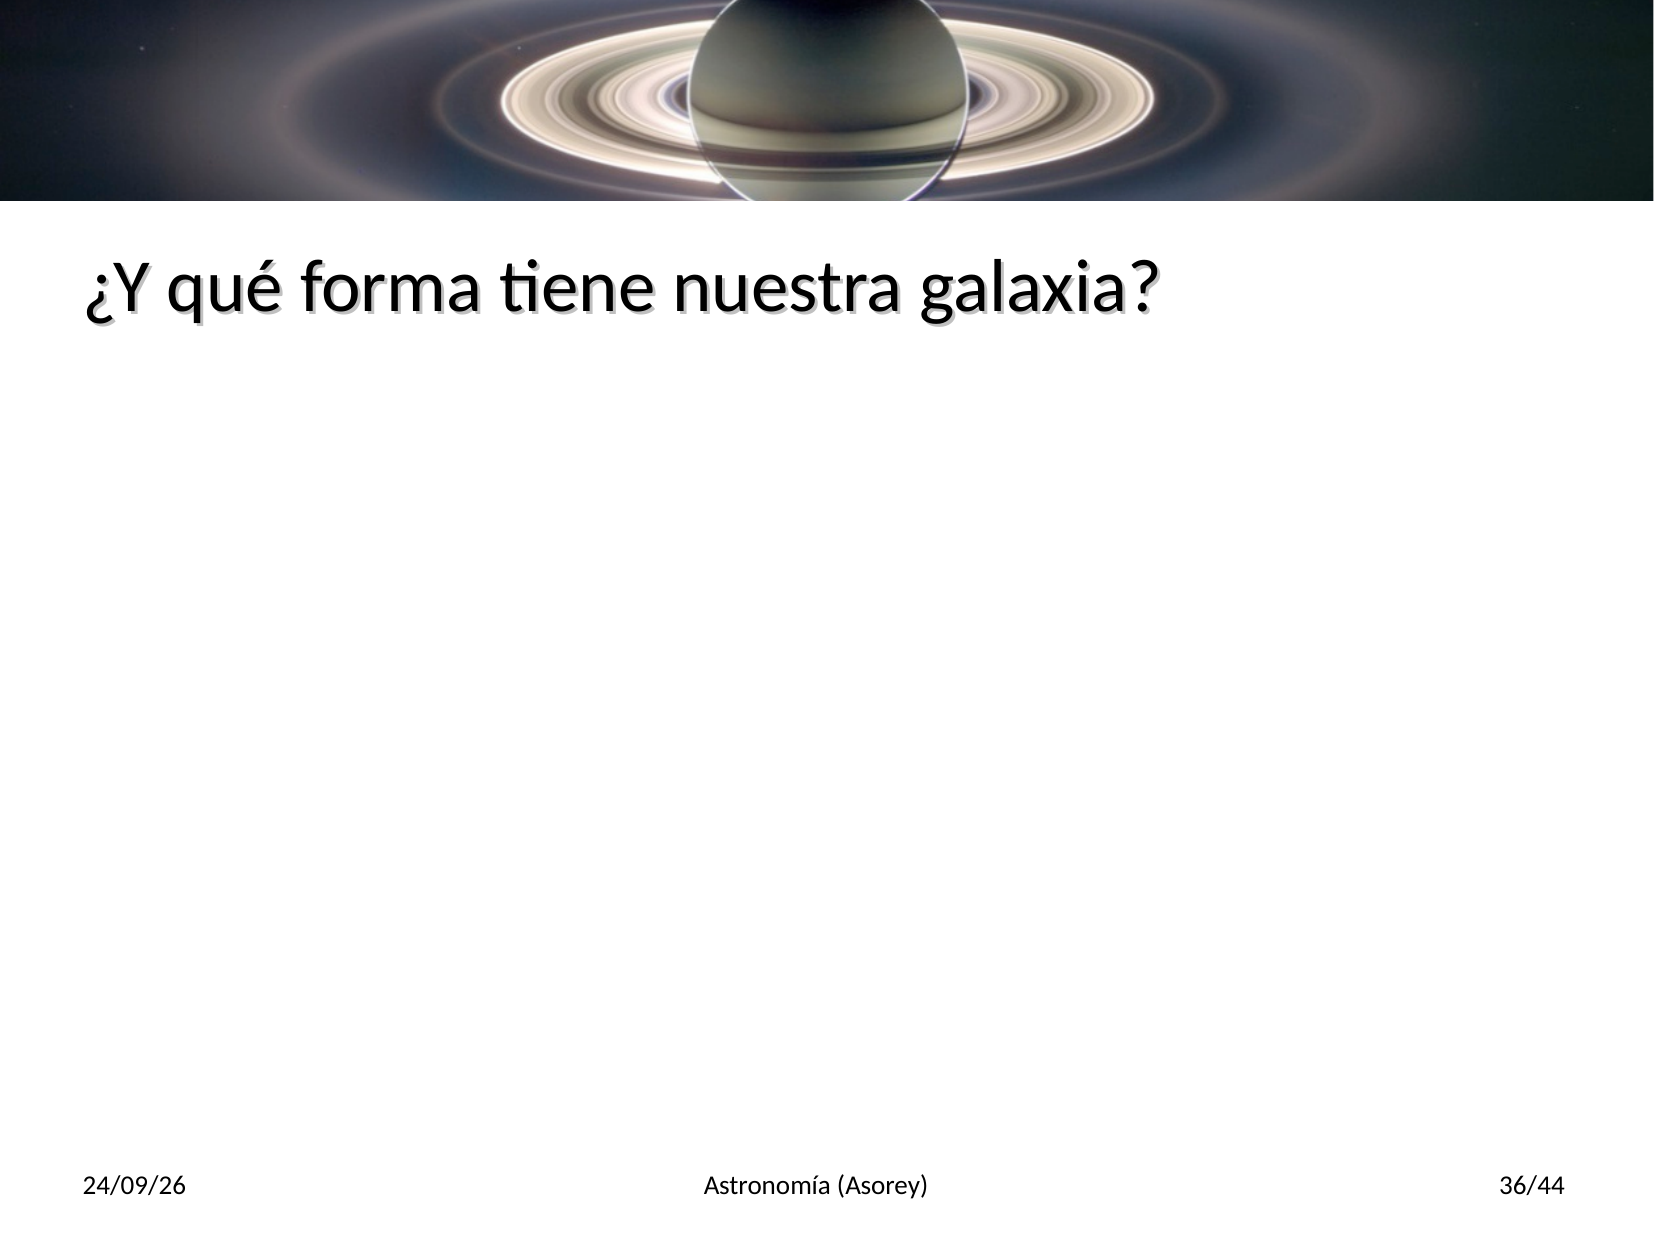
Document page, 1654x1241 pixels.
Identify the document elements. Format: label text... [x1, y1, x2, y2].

picture [0, 0, 1654, 201]
title ¿Y qué forma tiene nuestra galaxia? [82, 188, 1571, 397]
